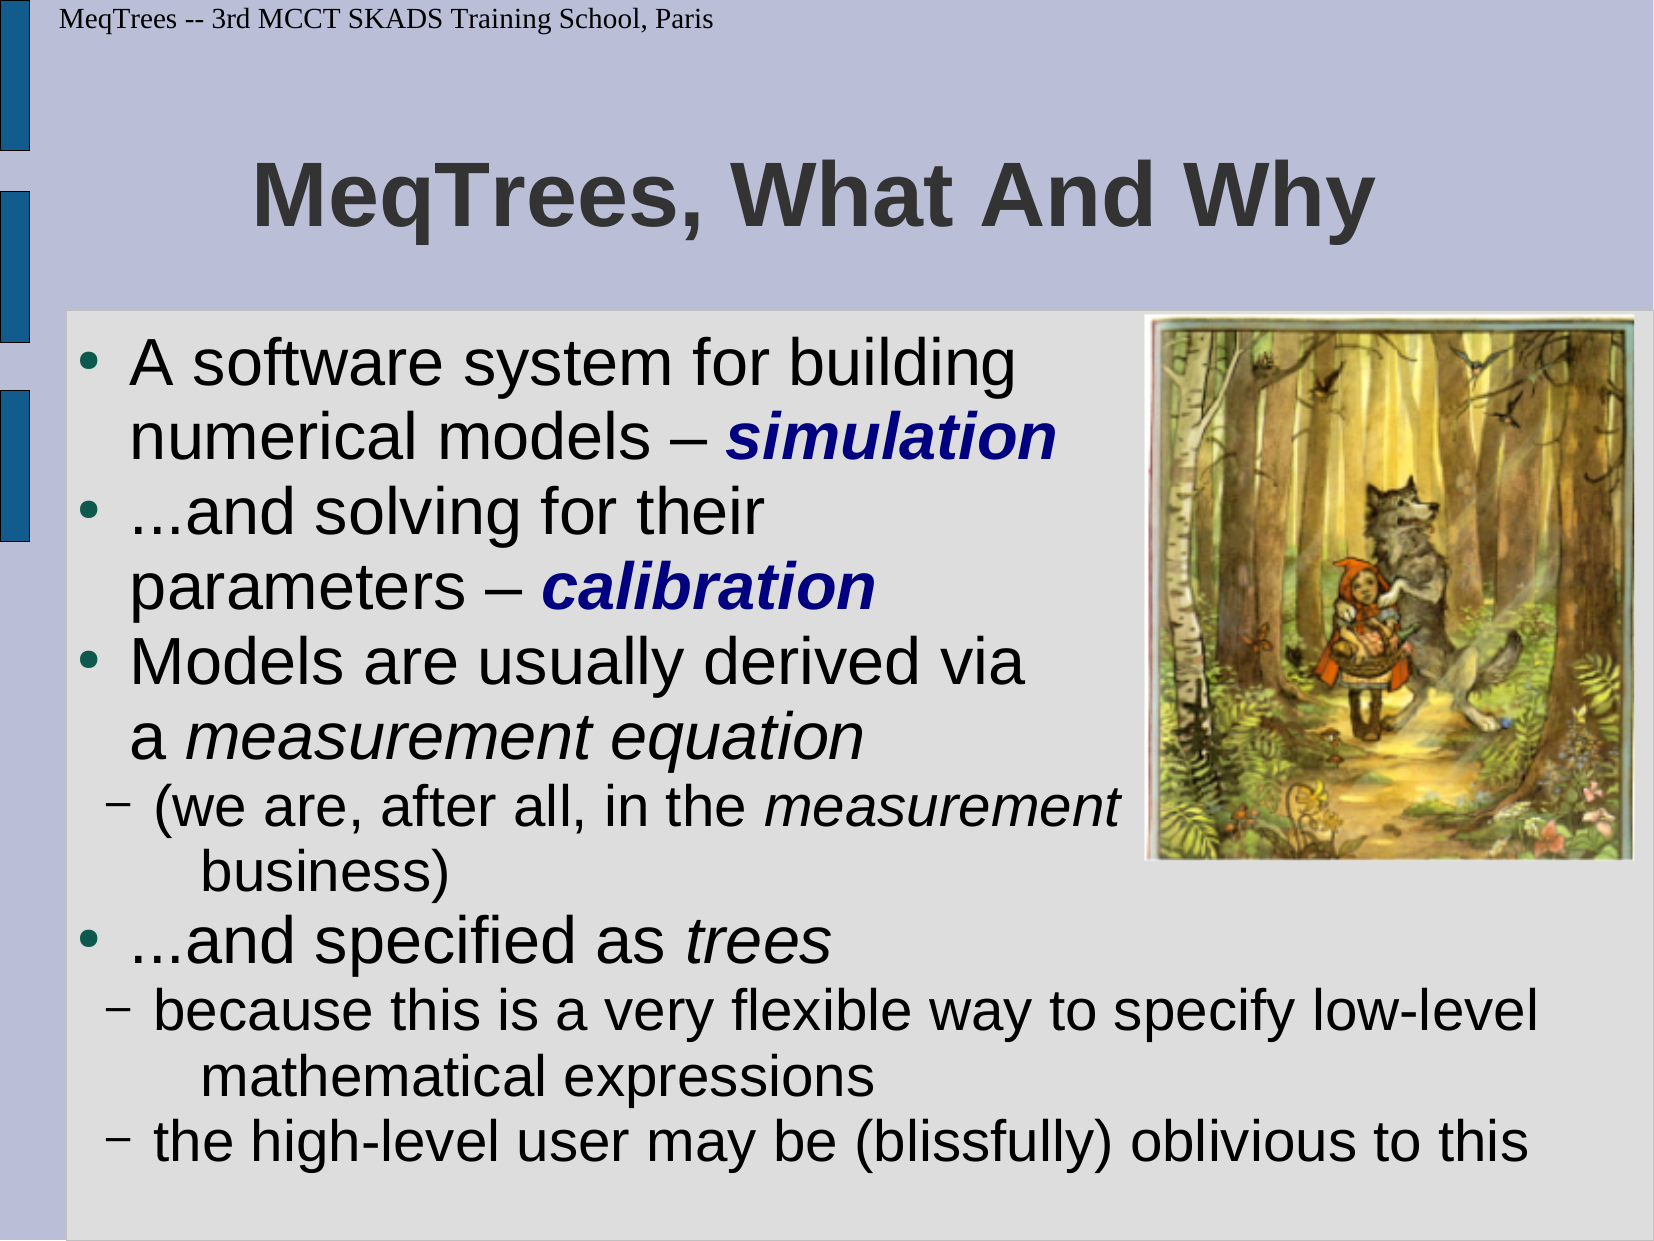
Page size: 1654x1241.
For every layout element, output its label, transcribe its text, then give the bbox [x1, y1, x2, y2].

title MeqTrees, What And Why [121, 98, 1534, 291]
picture [1096, 260, 1654, 916]
list A software system for building numerical models – simulation ...and solving for their parameters – calibration Models are usually derived via a measurement equation (we are, after all, in the measurement business) ...and specified as trees because this is a very flexible way to specify low-level mathematical expressions the high-level user may be (blissfully) oblivious to this [59, 324, 1625, 1239]
